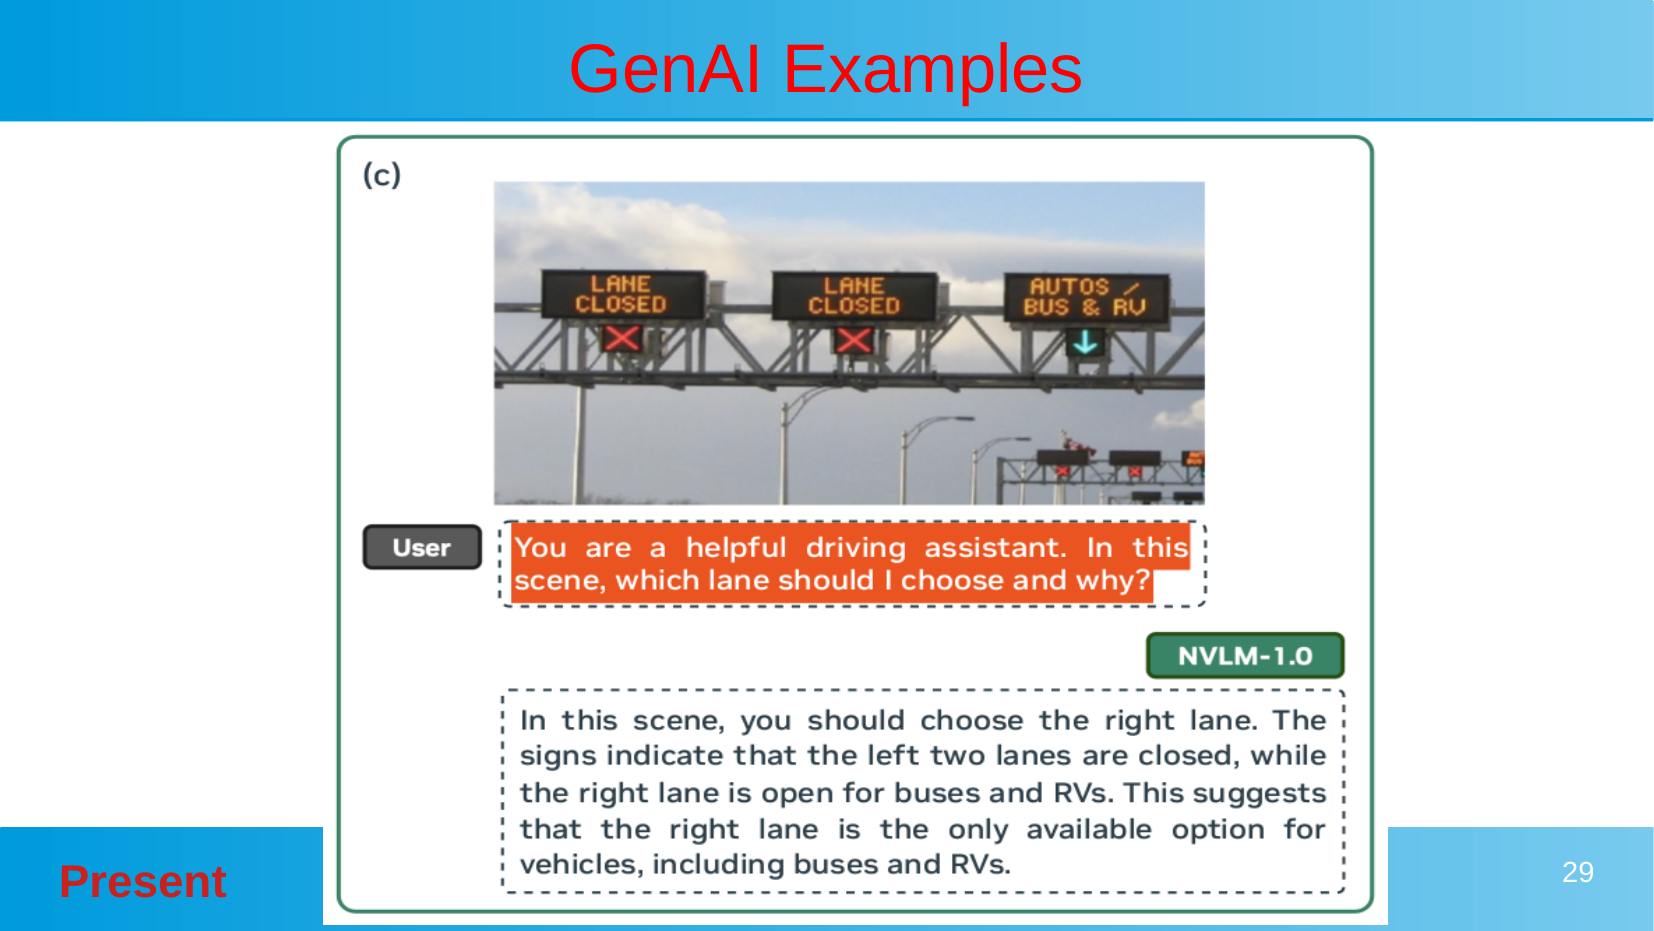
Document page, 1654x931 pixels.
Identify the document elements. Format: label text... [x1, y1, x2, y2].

picture [323, 124, 1388, 925]
title GenAI Examples [59, 29, 1595, 108]
